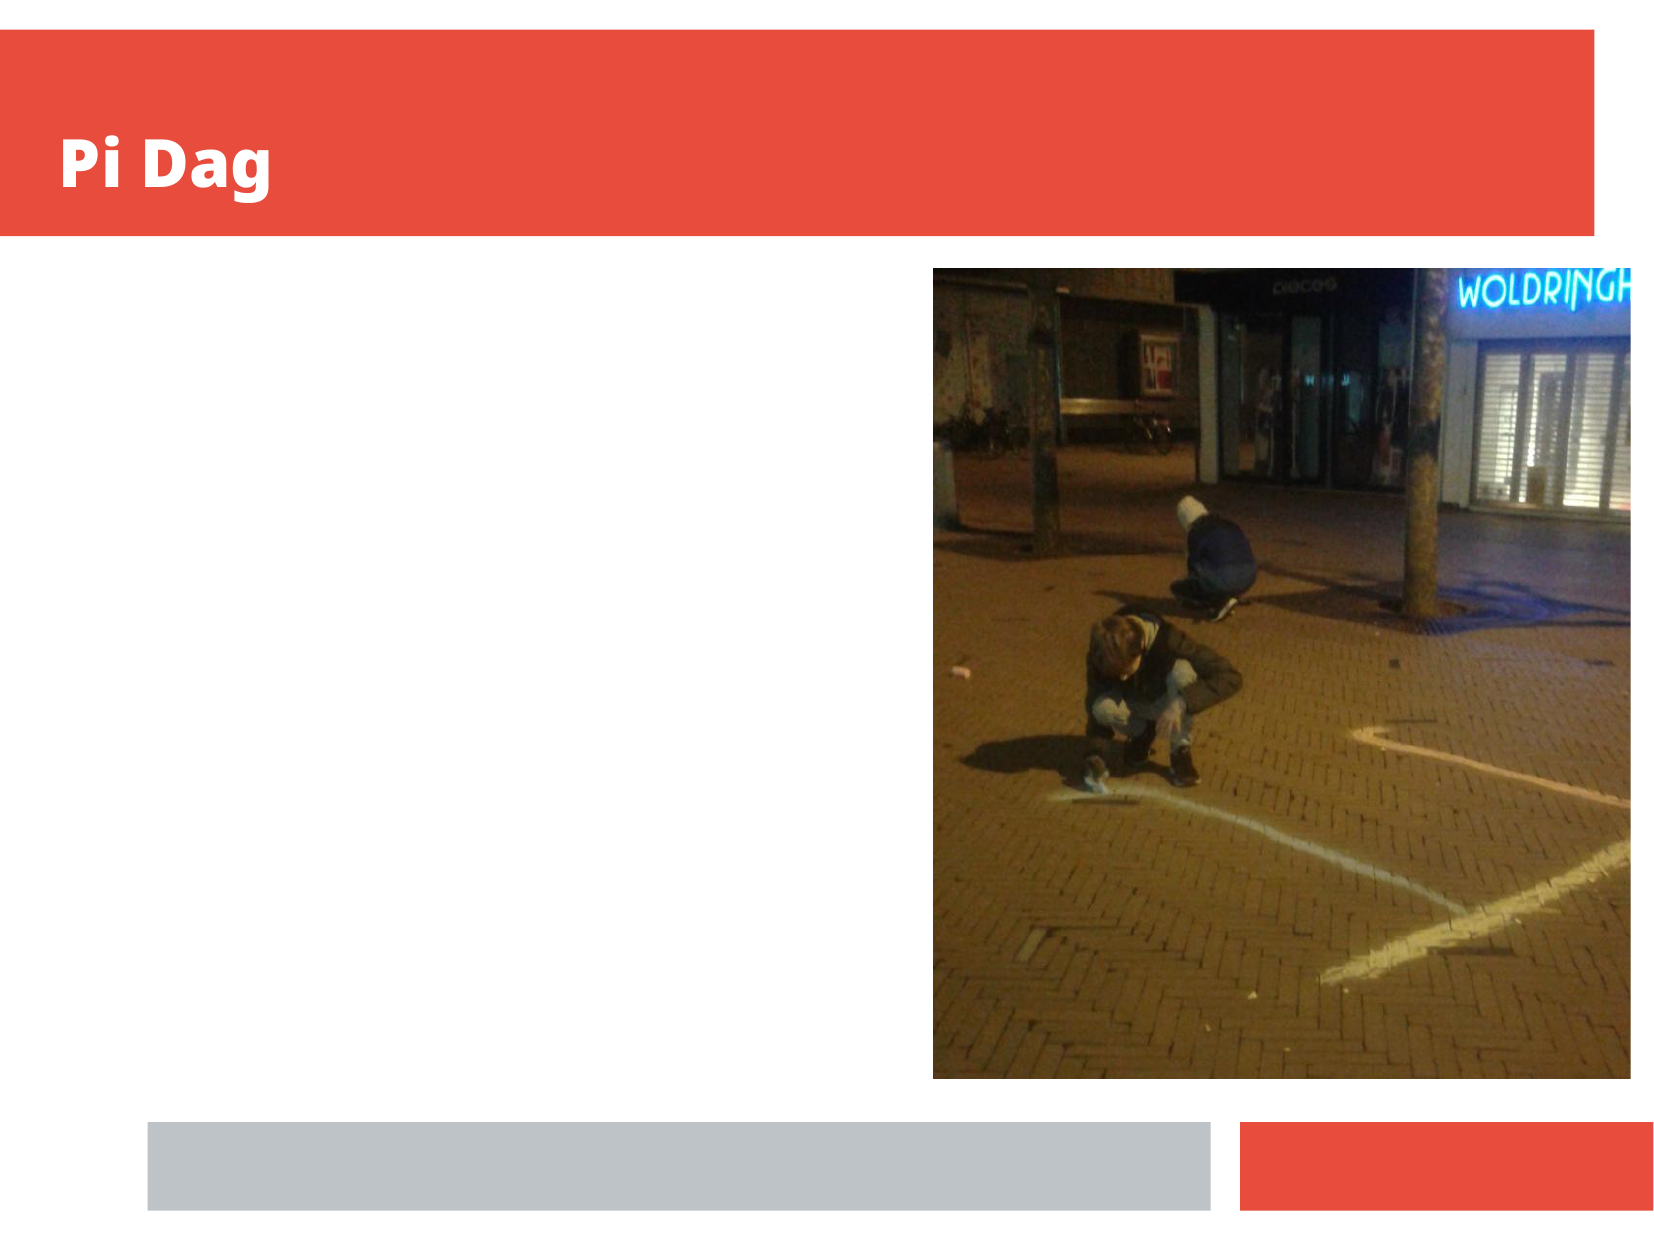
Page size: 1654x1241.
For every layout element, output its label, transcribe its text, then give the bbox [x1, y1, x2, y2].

title Pi Dag [59, 59, 1595, 207]
picture [933, 268, 1631, 1079]
